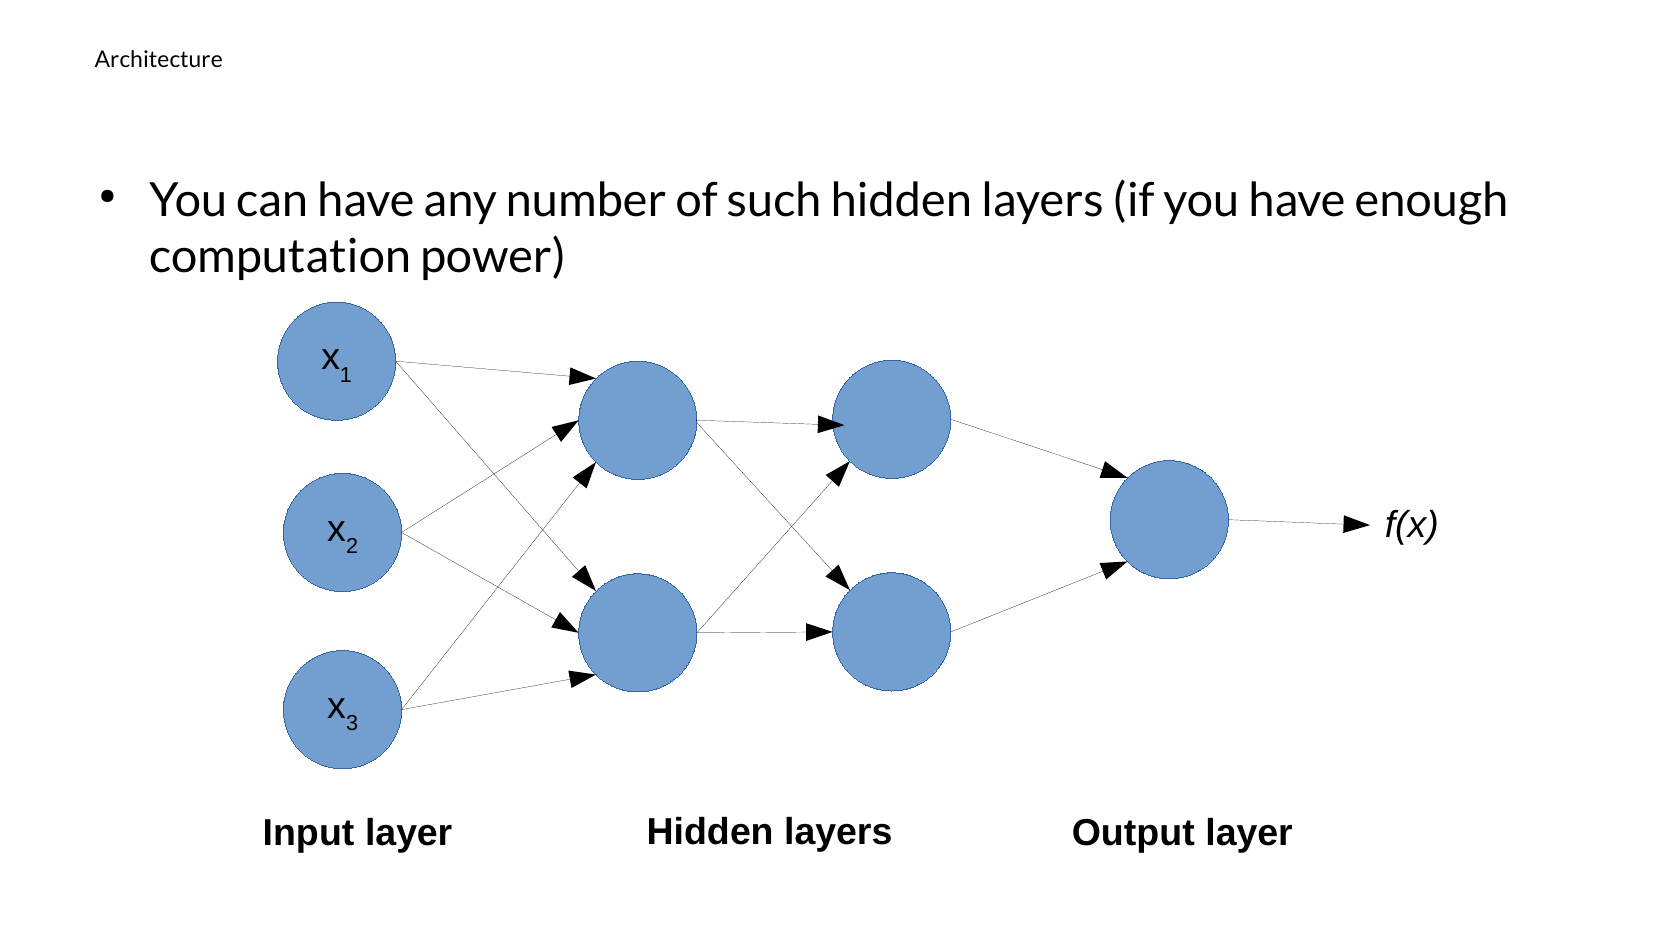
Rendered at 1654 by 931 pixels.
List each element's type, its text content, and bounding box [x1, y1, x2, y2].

text_box [578, 361, 697, 480]
text_box [832, 572, 951, 692]
text_box [832, 360, 951, 479]
text_box x2 [283, 473, 402, 592]
text_box f(x) [1370, 496, 1477, 555]
text_box [1110, 460, 1229, 579]
list You can have any number of such hidden layers (if you have enough computation power) [82, 169, 1571, 284]
text_box Hidden layers [631, 803, 951, 931]
text_box Input layer [248, 804, 468, 861]
text_box x3 [283, 650, 402, 769]
text_box [578, 573, 697, 692]
text_box Output layer [1057, 804, 1317, 931]
text_box x1 [277, 302, 396, 421]
title Architecture [94, 0, 1583, 119]
